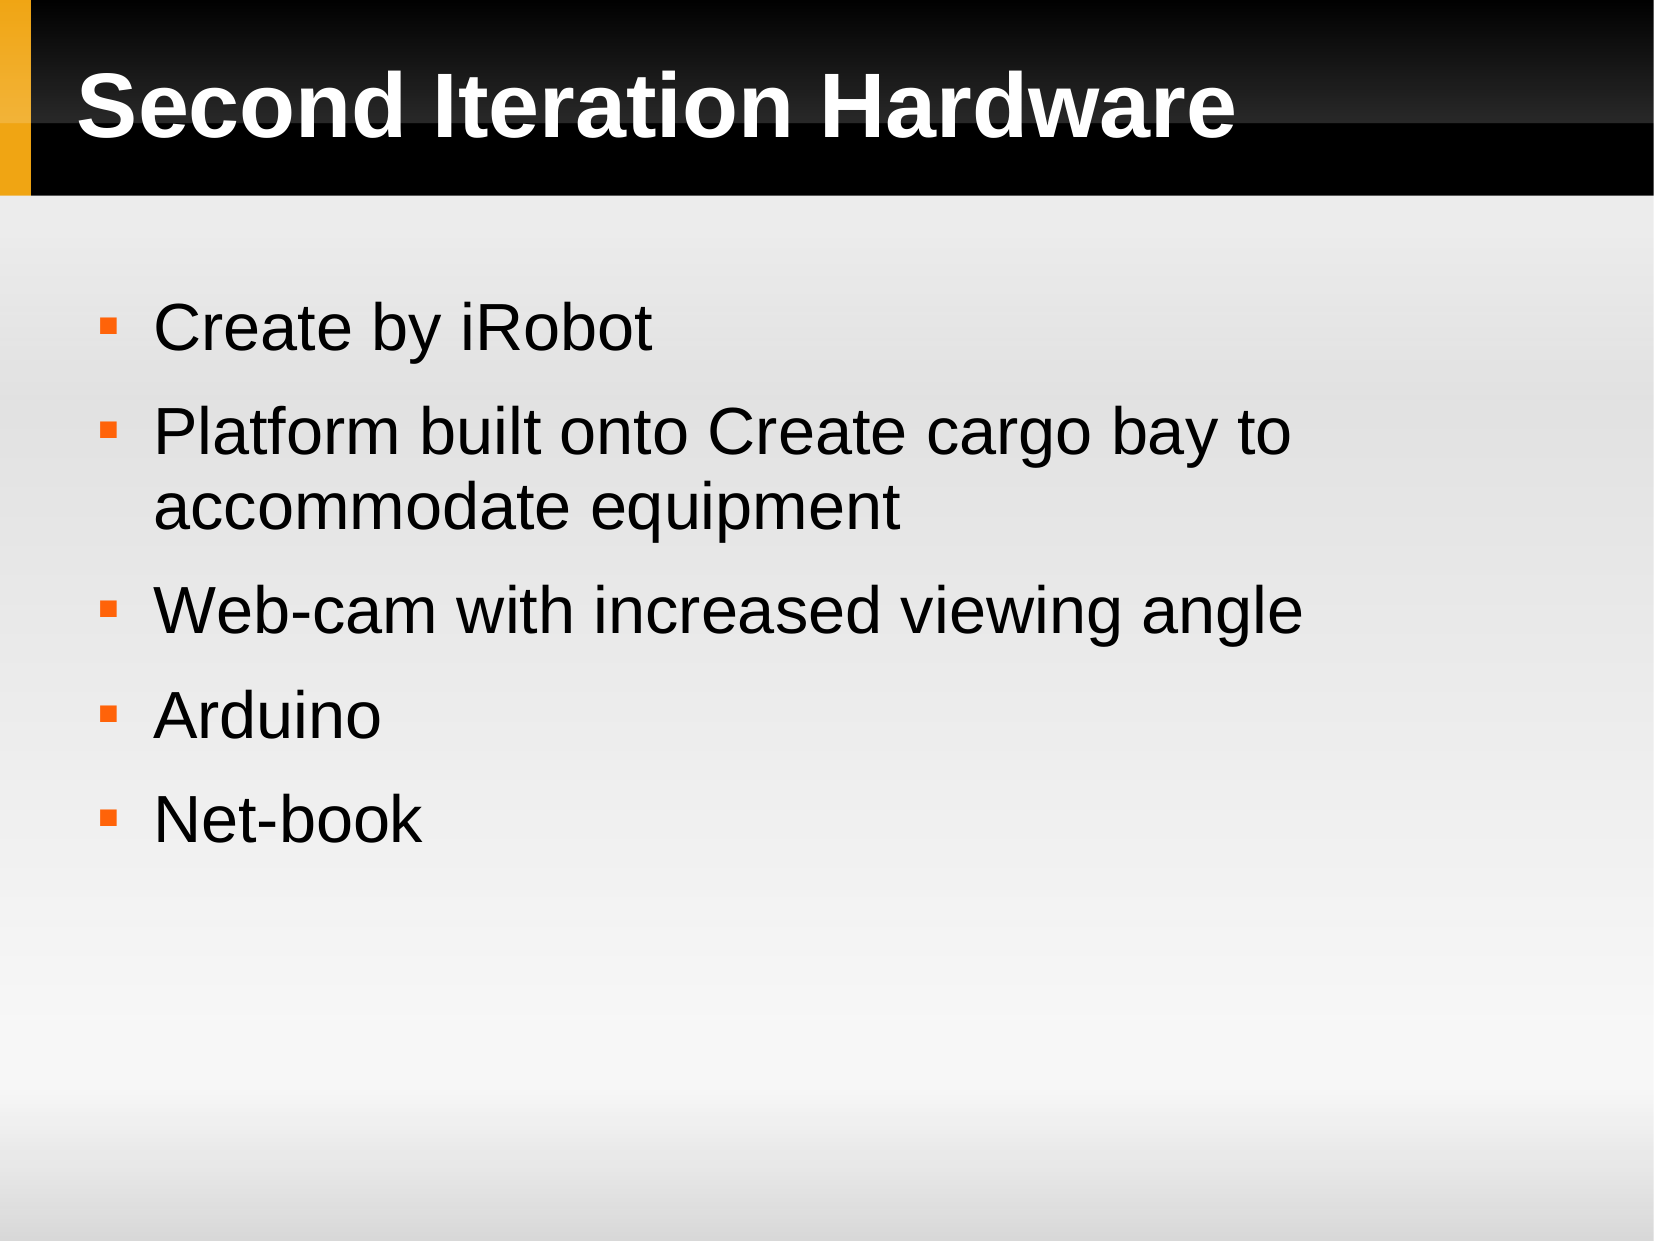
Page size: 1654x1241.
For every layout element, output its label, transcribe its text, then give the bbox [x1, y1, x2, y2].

picture [0, 0, 1654, 1241]
list Create by iRobot Platform built onto Create cargo bay to accommodate equipment Web-cam with increased viewing angle Arduino Net-book [82, 290, 1571, 1109]
title Second Iteration Hardware [76, 0, 1565, 208]
